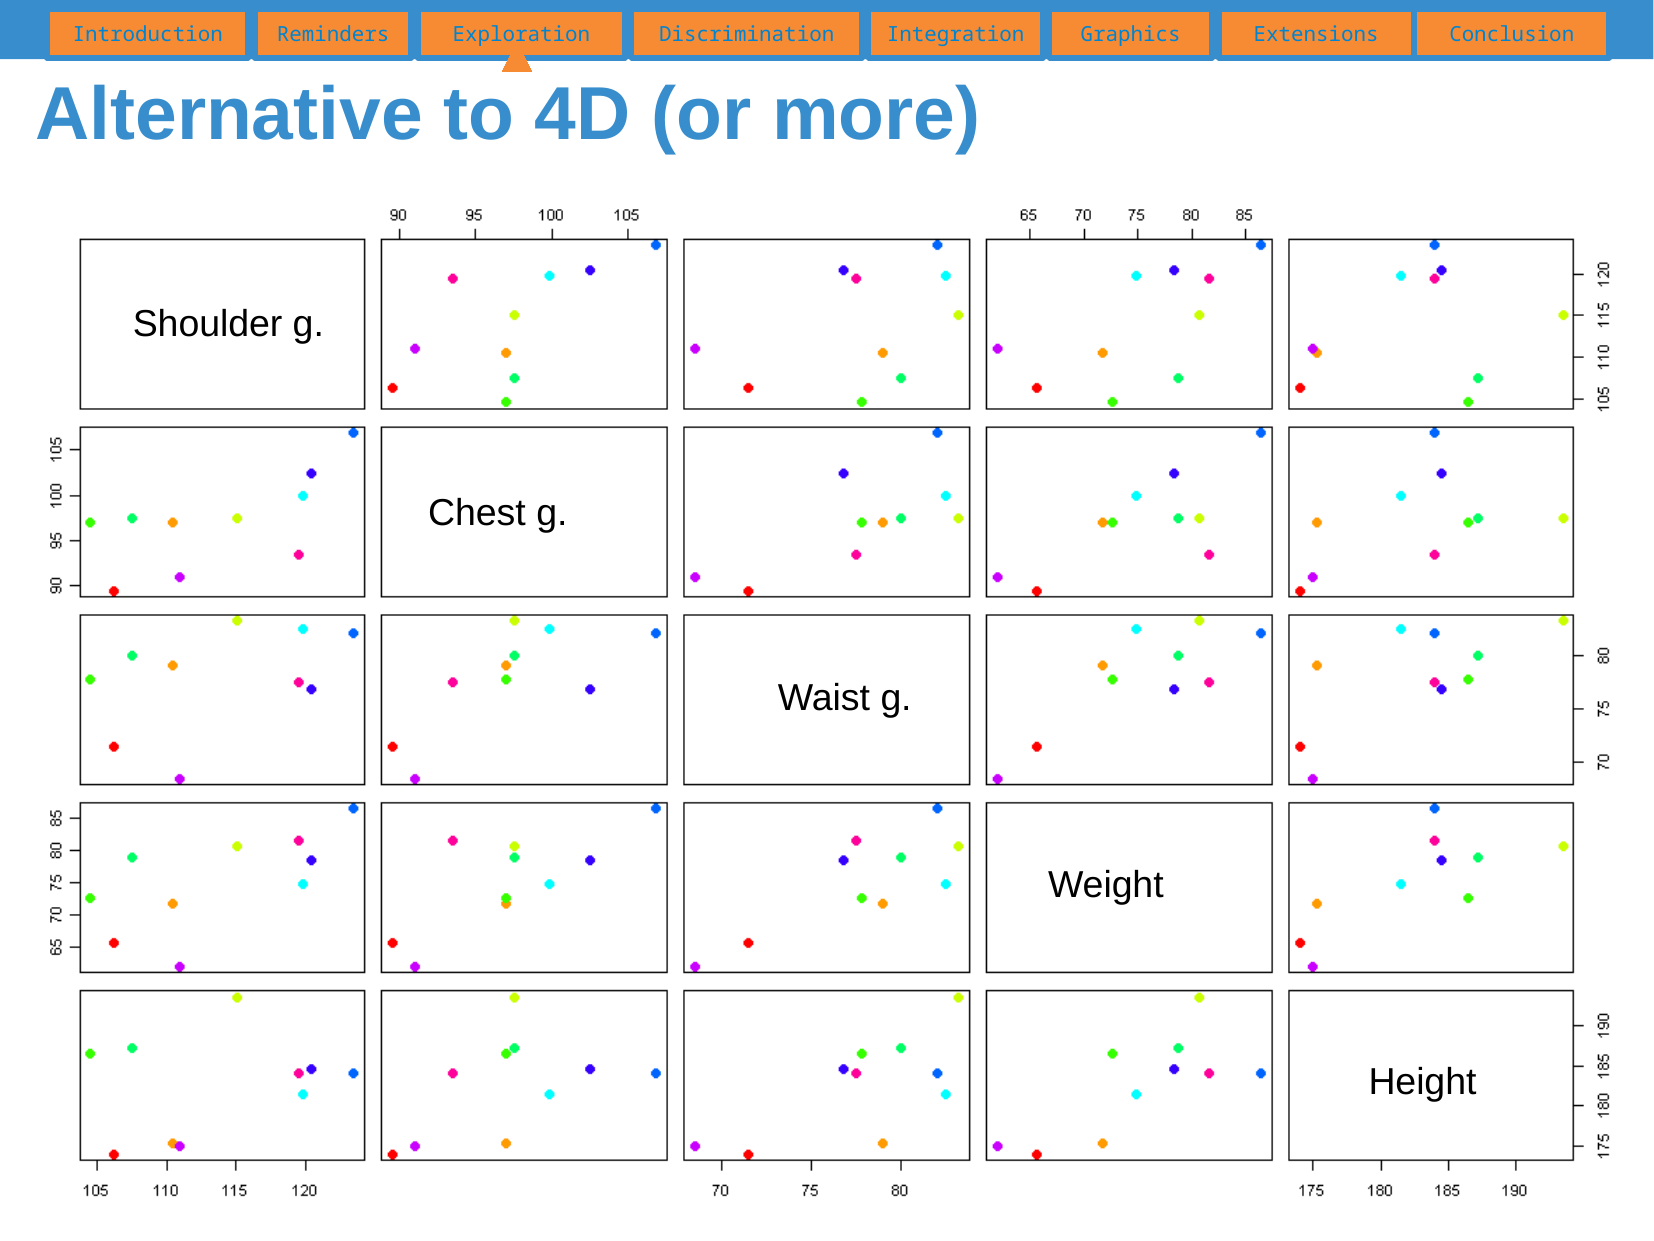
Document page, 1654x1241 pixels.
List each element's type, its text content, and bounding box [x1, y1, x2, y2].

text_box Weight [1033, 856, 1216, 926]
text_box Shoulder g. [118, 295, 349, 355]
picture [0, 159, 1654, 1241]
text_box [502, 41, 532, 72]
title Alternative to 4D (or more) [35, 61, 1571, 159]
text_box Chest g. [413, 484, 644, 544]
text_box Waist g. [763, 668, 945, 739]
text_box Height [1353, 1052, 1536, 1123]
